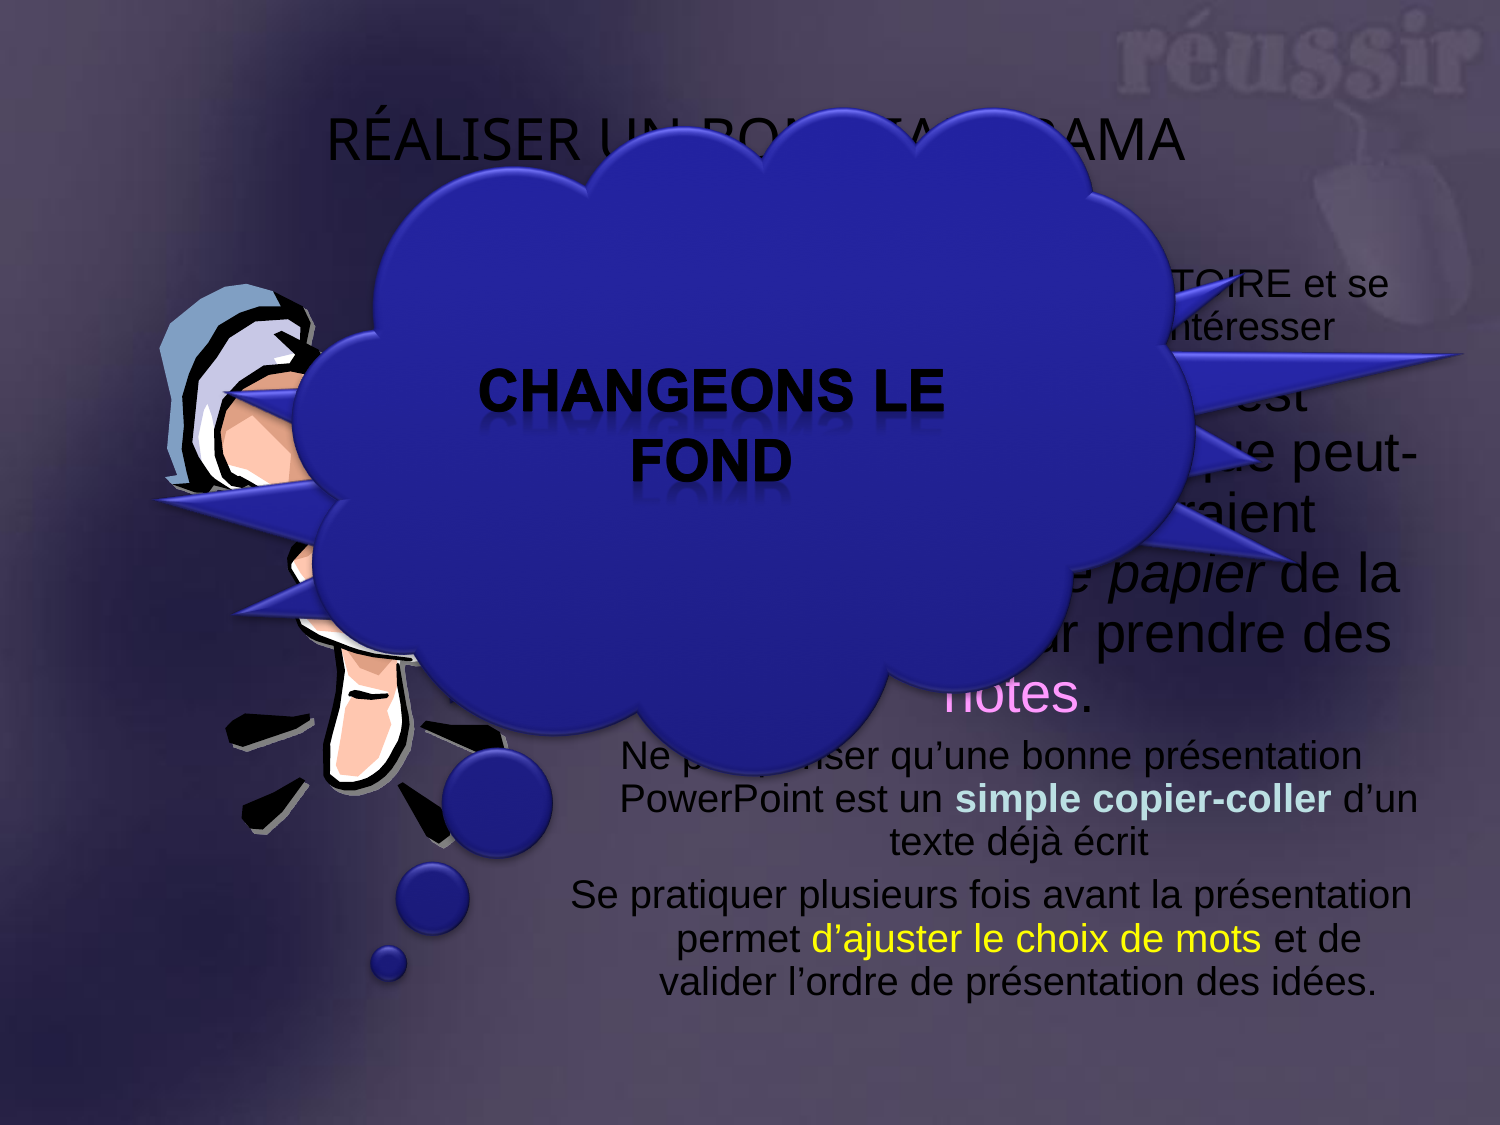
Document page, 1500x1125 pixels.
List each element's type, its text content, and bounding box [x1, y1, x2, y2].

text_box RÉALISER UN BON DIAPORAMA [135, 37, 1377, 238]
text_box Il faut d’abord considérer L’AUDITOIRE et se demander ce qui peut les intéresser Lorsque nécessaire, il est souhaitable de penser que peut-être les gens aimeraient recevoir une copie papier de la présentation pour prendre des notes. Ne pas penser qu’une bonne présentation PowerPoint est un simple copier-coller d’un texte déjà écrit Se pratiquer plusieurs fois avant la présentation permet d’ajuster le choix de mots et de valider l’ordre de présentation des idées. [549, 716, 1436, 1020]
picture [0, 0, 1500, 1125]
